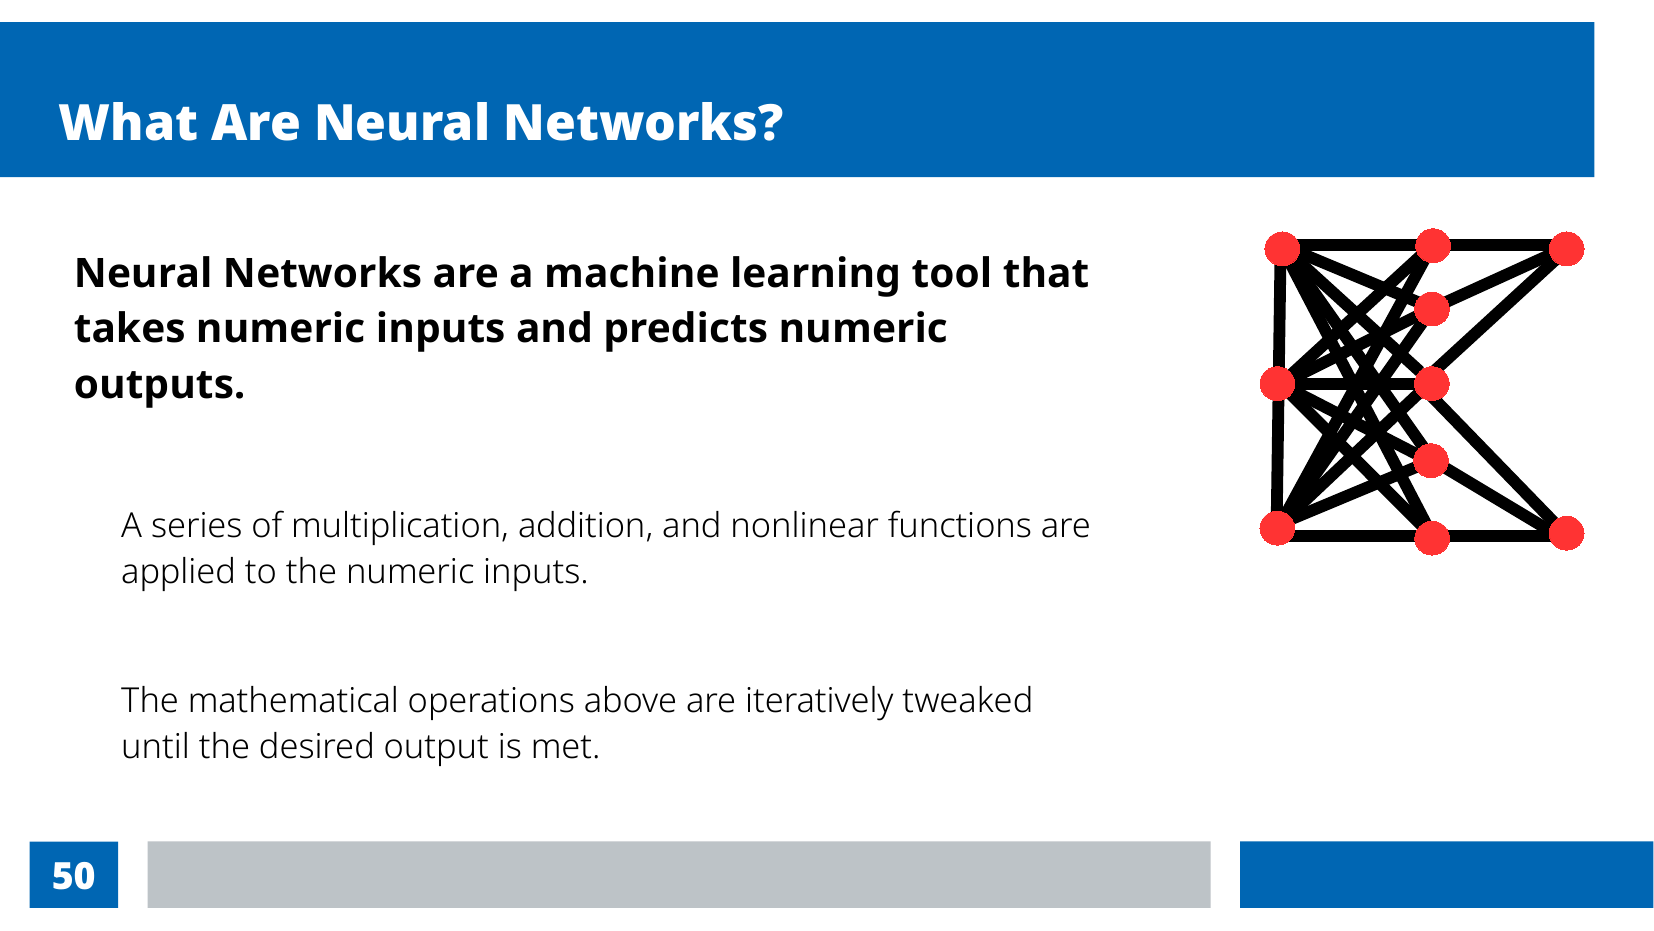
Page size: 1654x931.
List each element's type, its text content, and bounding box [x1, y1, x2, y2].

text_box [1549, 231, 1585, 266]
text_box [1415, 228, 1451, 263]
text_box [1259, 511, 1295, 546]
title What Are Neural Networks? [59, 44, 1595, 156]
text_box [1414, 366, 1450, 401]
text_box [1260, 366, 1295, 401]
text_box [1549, 516, 1585, 551]
text_box [1264, 231, 1300, 266]
text_box [1414, 521, 1450, 556]
list Neural Networks are a machine learning tool that takes numeric inputs and predicts numeric outputs. A series of multiplication, addition, and nonlinear functions are applied to the numeric inputs. The mathematical operations above are iteratively tweaked until the desired output is met. [74, 243, 1096, 820]
text_box [1414, 292, 1450, 326]
text_box [1413, 443, 1449, 478]
